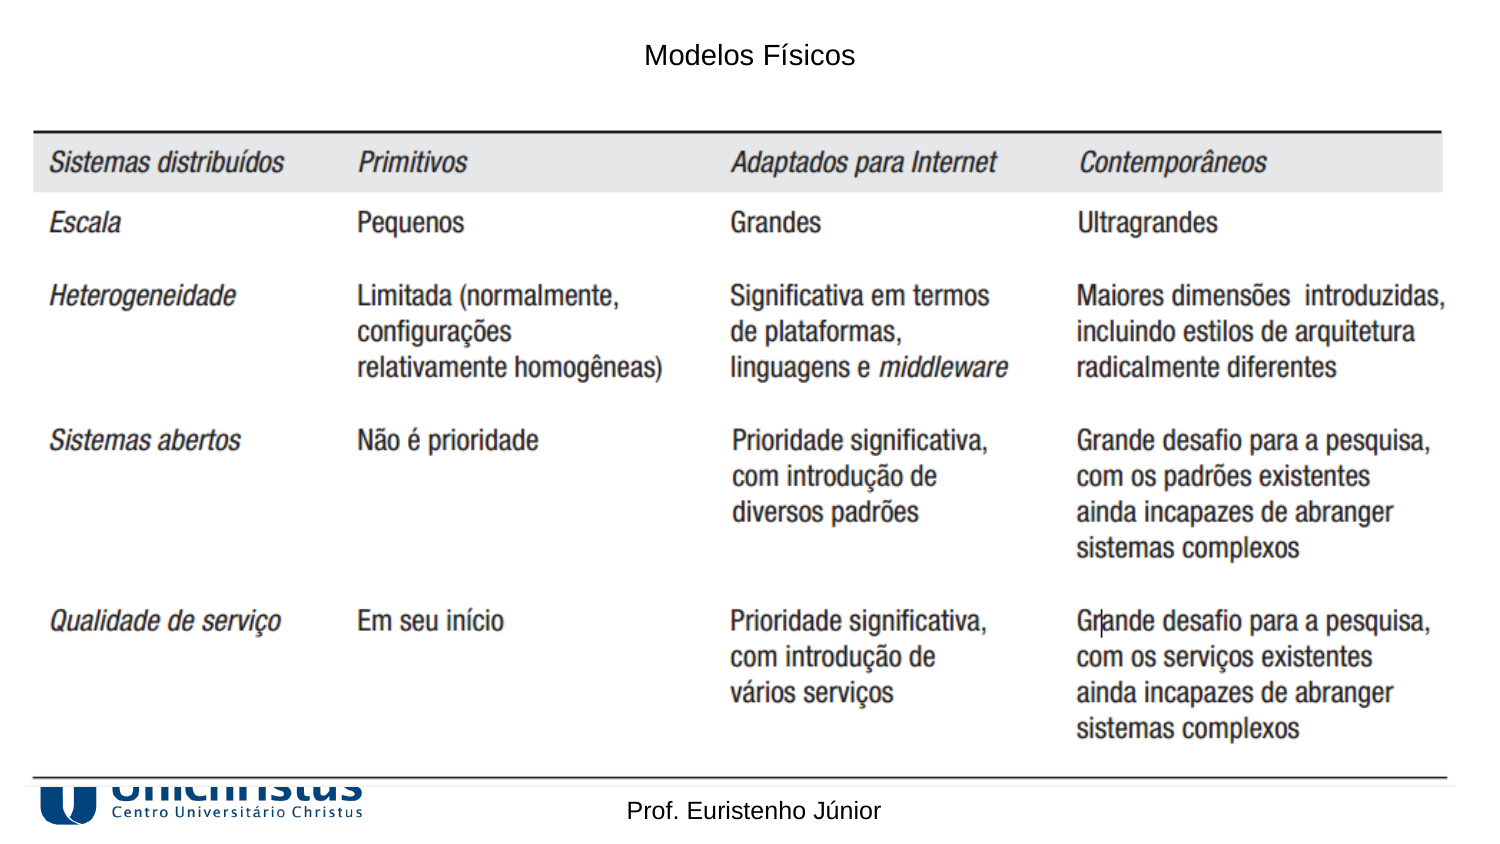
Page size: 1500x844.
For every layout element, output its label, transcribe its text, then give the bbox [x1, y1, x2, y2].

picture [25, 115, 1456, 827]
title Modelos Físicos [51, 20, 1449, 115]
